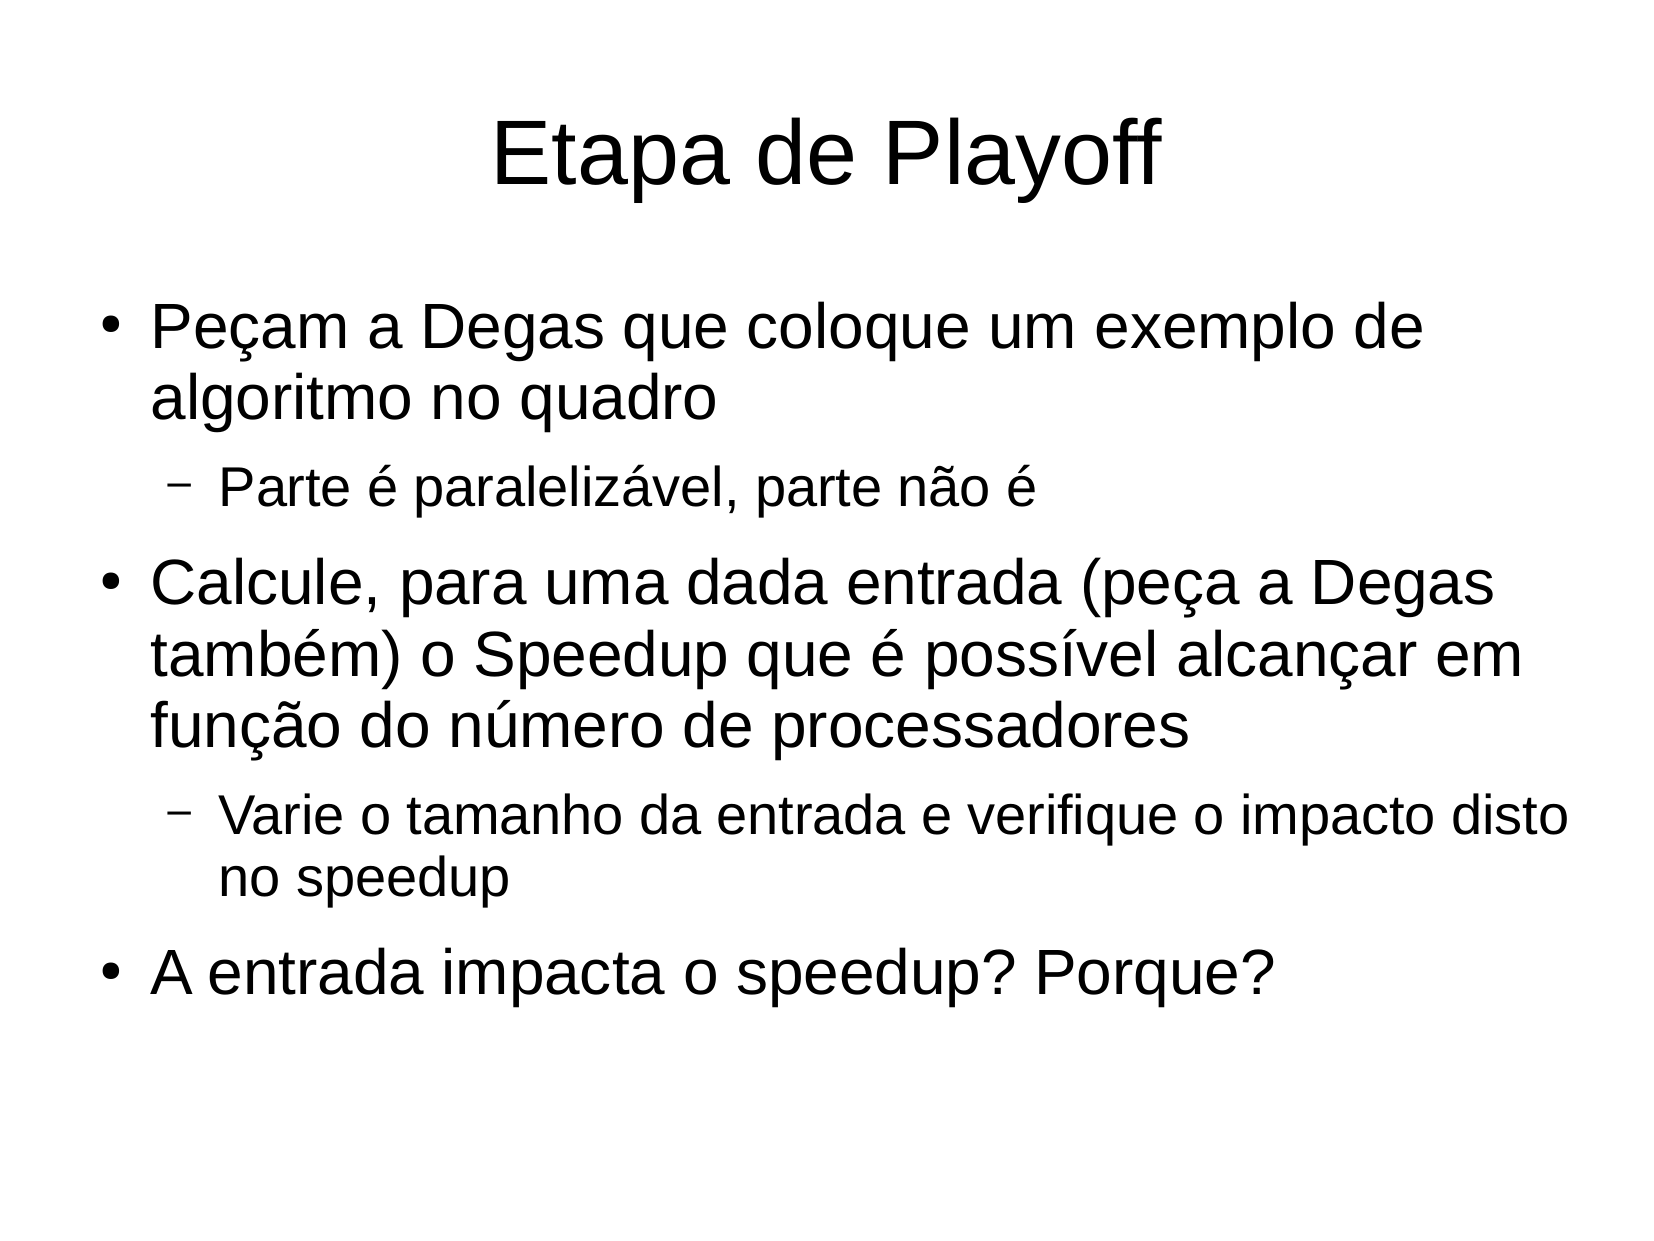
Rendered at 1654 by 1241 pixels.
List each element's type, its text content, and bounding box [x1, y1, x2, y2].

list Peçam a Degas que coloque um exemplo de algoritmo no quadro Parte é paralelizável, parte não é Calcule, para uma dada entrada (peça a Degas também) o Speedup que é possível alcançar em função do número de processadores Varie o tamanho da entrada e verifique o impacto disto no speedup A entrada impacta o speedup? Porque? [82, 290, 1571, 1010]
title Etapa de Playoff [82, 49, 1571, 257]
